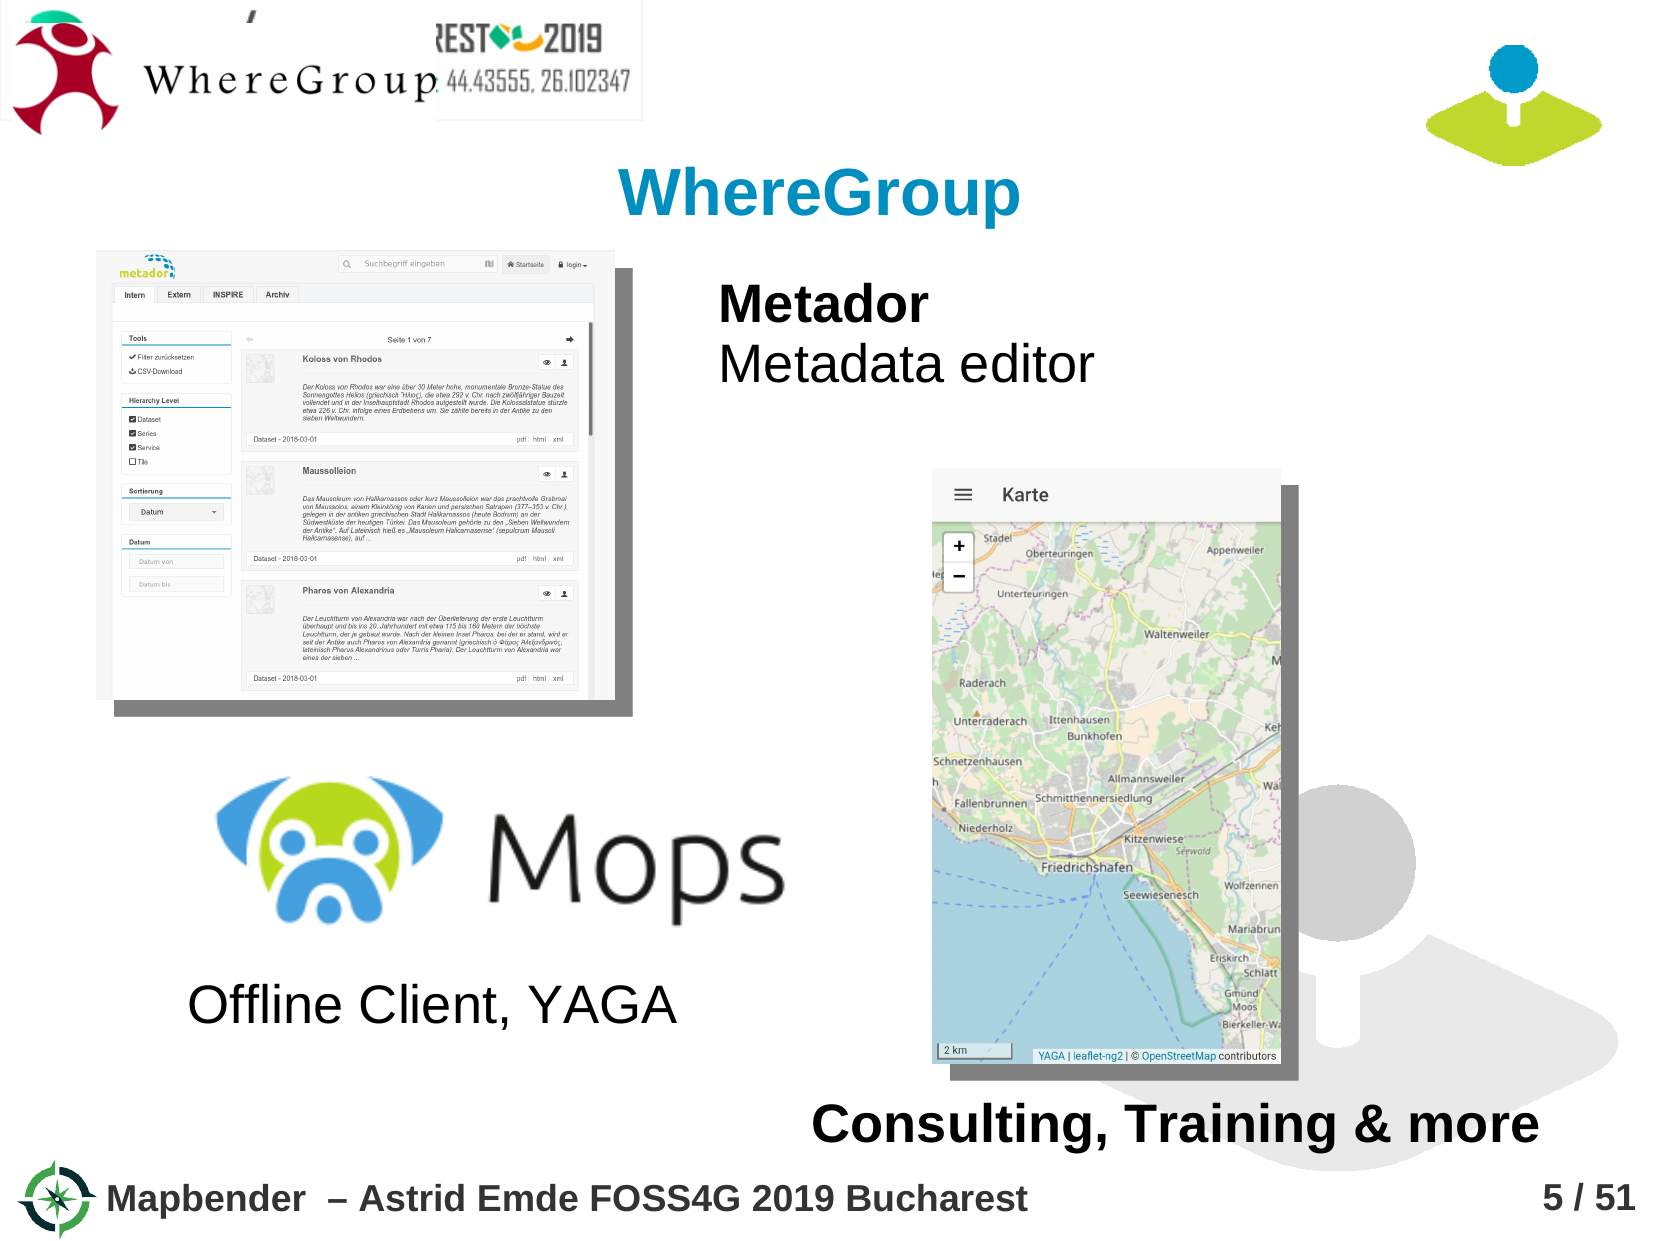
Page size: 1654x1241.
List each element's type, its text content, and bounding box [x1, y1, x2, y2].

picture [1426, 45, 1604, 166]
text_box Offline Client, YAGA [172, 966, 871, 1087]
text_box Metador Metadata editor [703, 265, 1127, 418]
picture [0, 0, 643, 135]
text_box Consulting, Training & more [796, 1086, 1654, 1241]
title WhereGroup [76, 118, 1565, 266]
picture [932, 468, 1281, 1064]
picture [195, 756, 808, 957]
picture [16, 1158, 98, 1240]
picture [96, 250, 615, 700]
